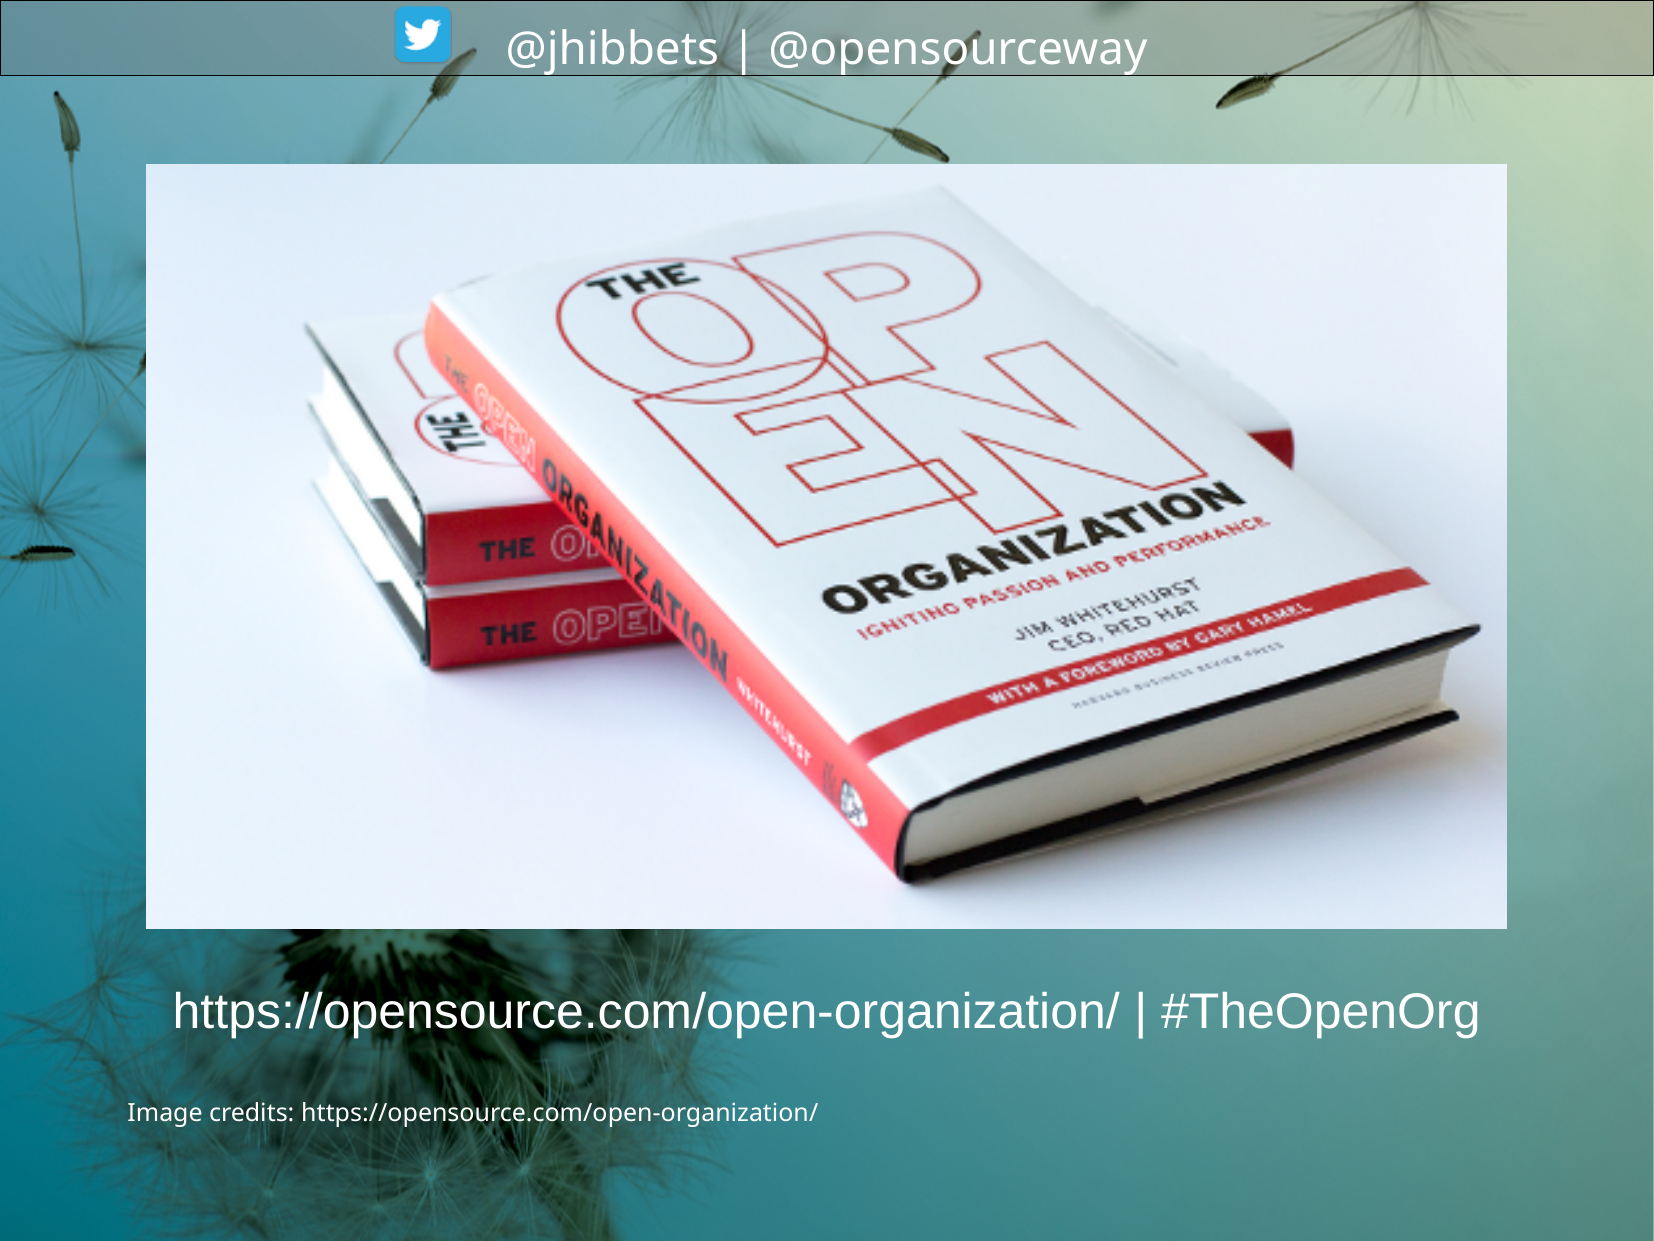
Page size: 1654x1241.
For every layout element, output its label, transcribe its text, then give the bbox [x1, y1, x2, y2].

picture [0, 76, 1654, 1241]
text_box https://opensource.com/open-organization/ | #TheOpenOrg [157, 975, 1497, 1047]
picture [393, 5, 454, 66]
text_box Image credits: https://opensource.com/open-organization/ [112, 1087, 843, 1131]
